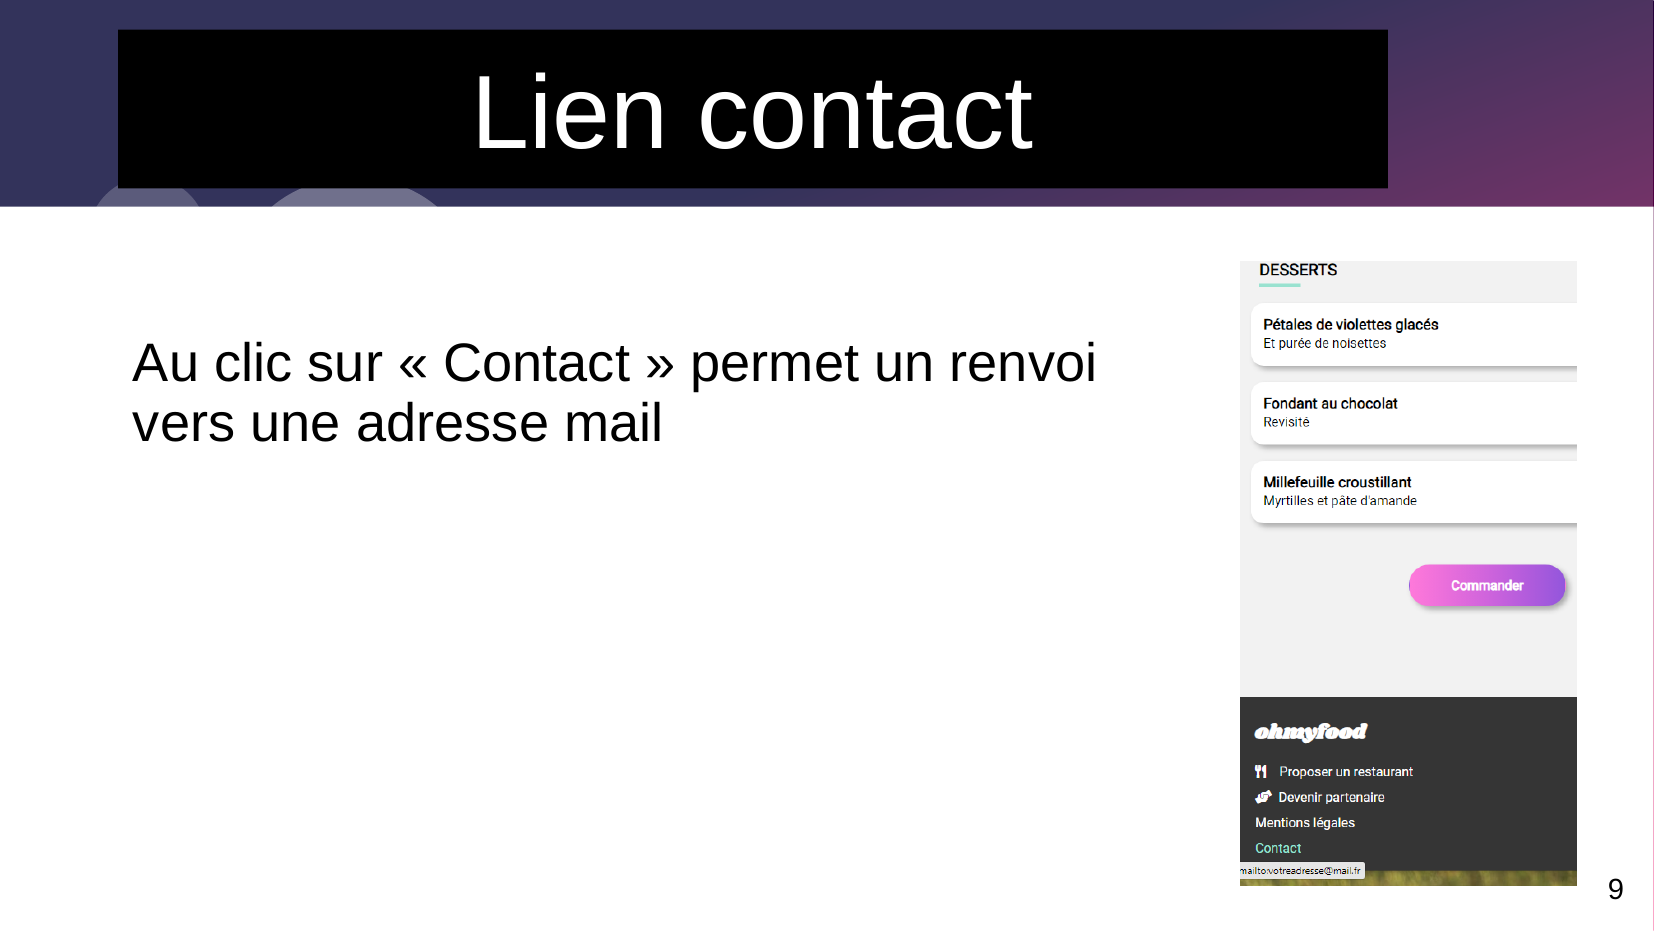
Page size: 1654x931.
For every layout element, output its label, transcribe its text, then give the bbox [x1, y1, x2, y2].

text_box Au clic sur « Contact » permet un renvoi vers une adresse mail [118, 324, 1123, 680]
title Lien contact [118, 29, 1388, 189]
picture [1240, 261, 1577, 886]
